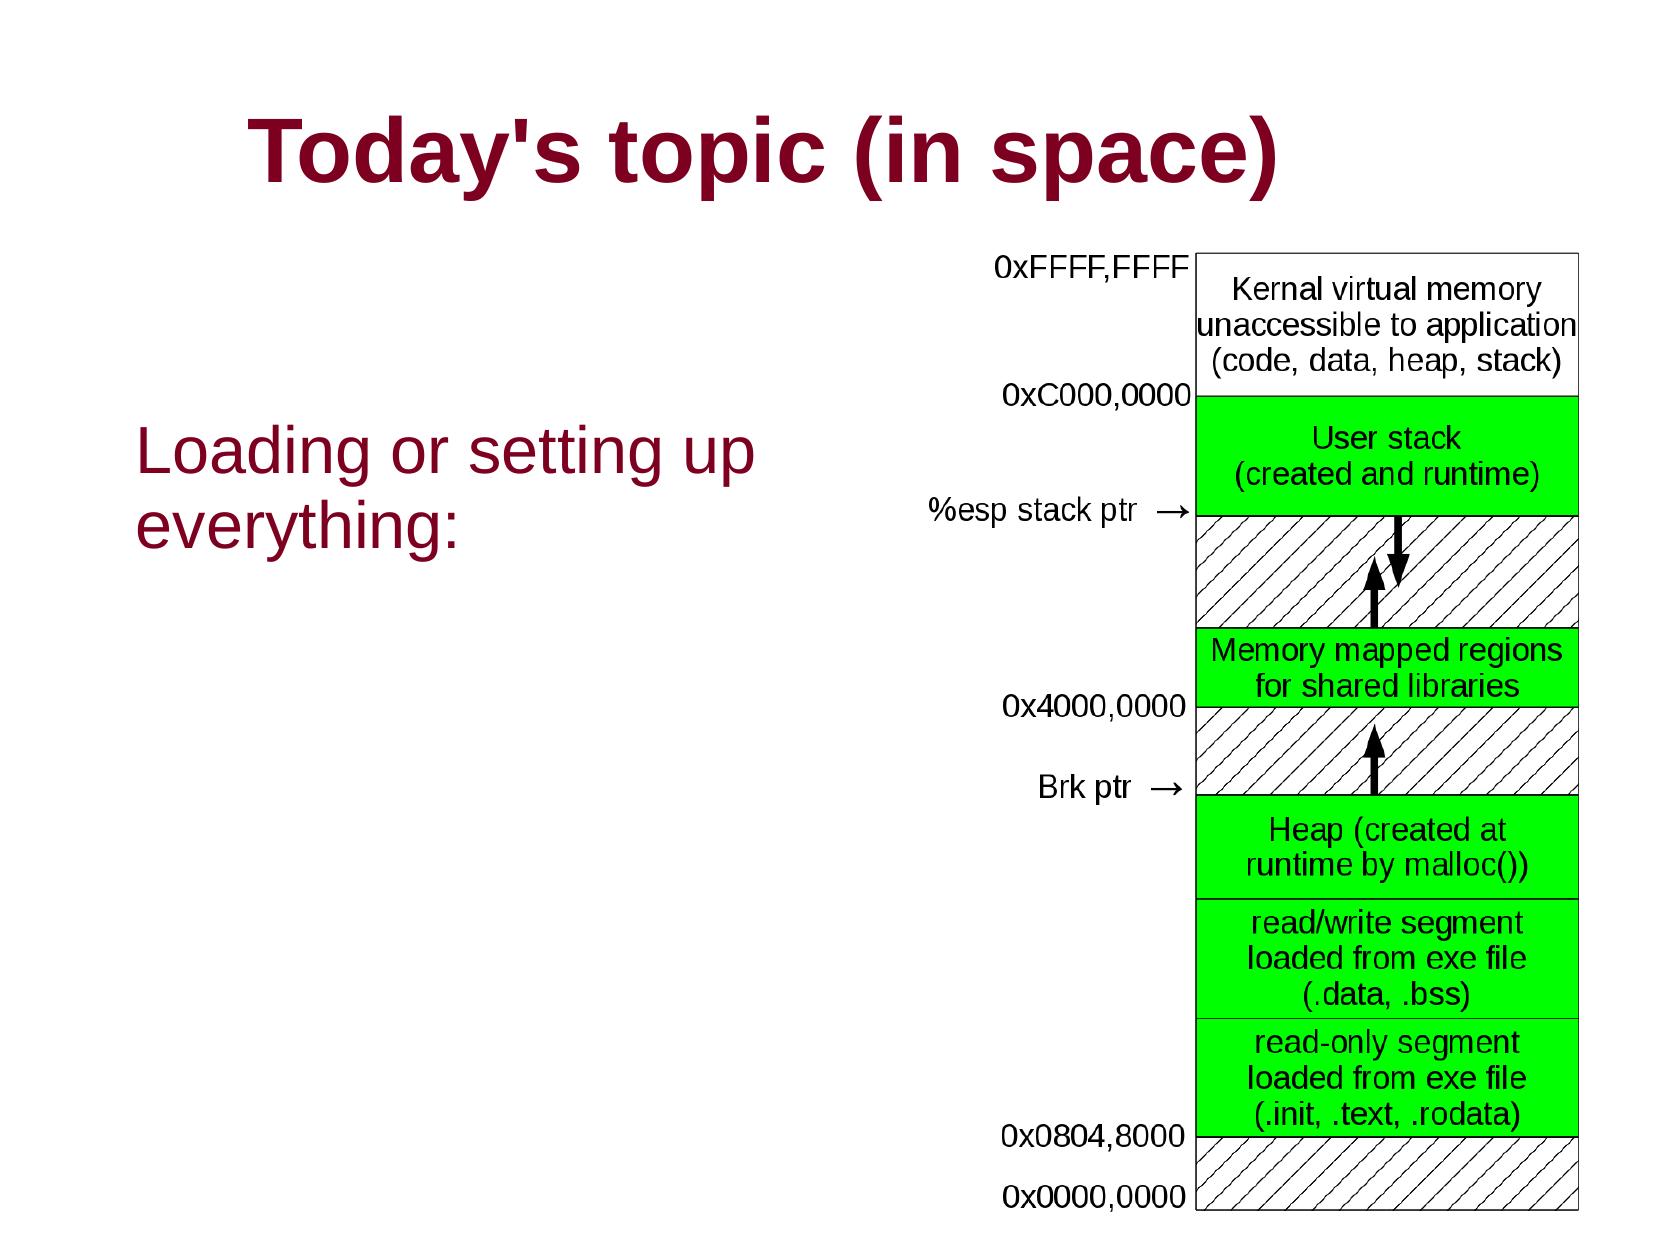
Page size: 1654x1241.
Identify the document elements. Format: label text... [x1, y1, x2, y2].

picture [0, 0, 1654, 1241]
title Today's topic (in space) [118, 94, 1412, 207]
list Loading or setting up everything: [135, 413, 788, 788]
